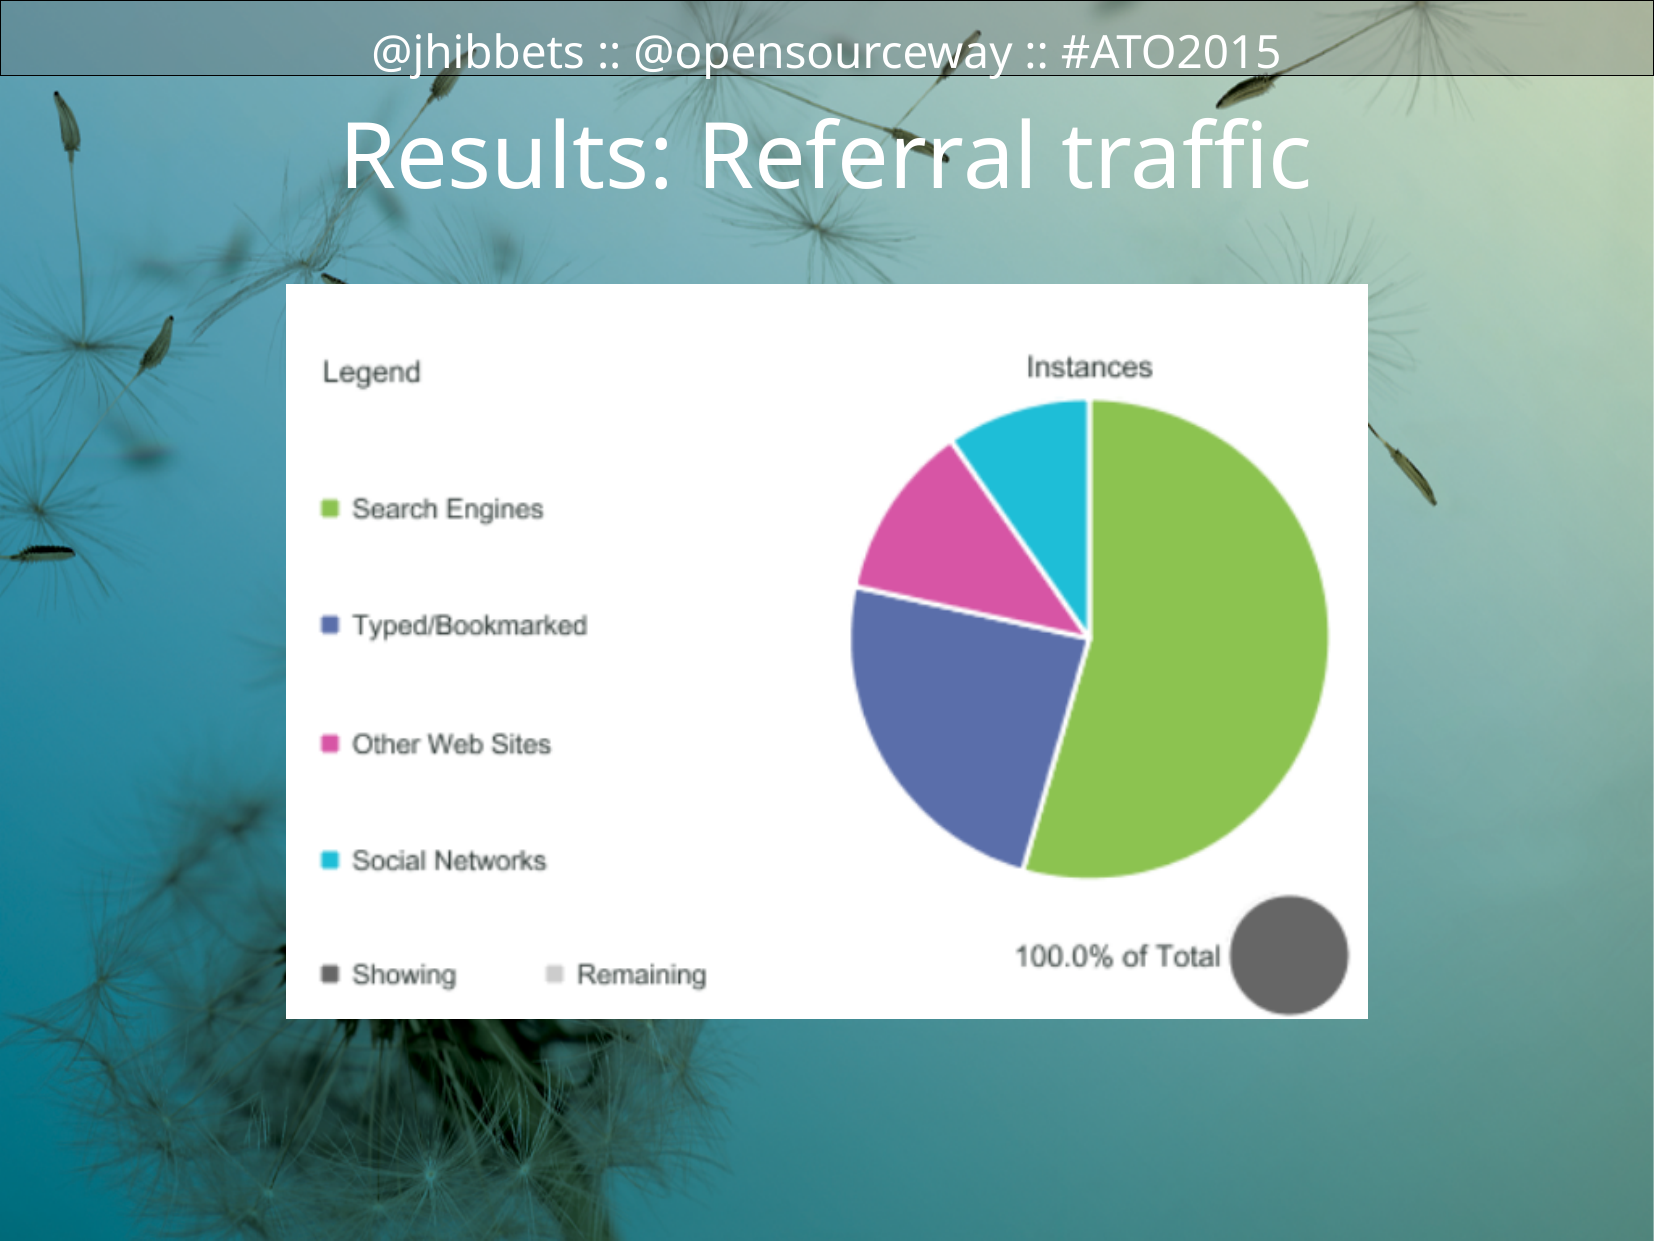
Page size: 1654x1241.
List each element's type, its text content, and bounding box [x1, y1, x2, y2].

picture [0, 76, 1654, 1241]
title Results: Referral traffic [82, 49, 1571, 257]
